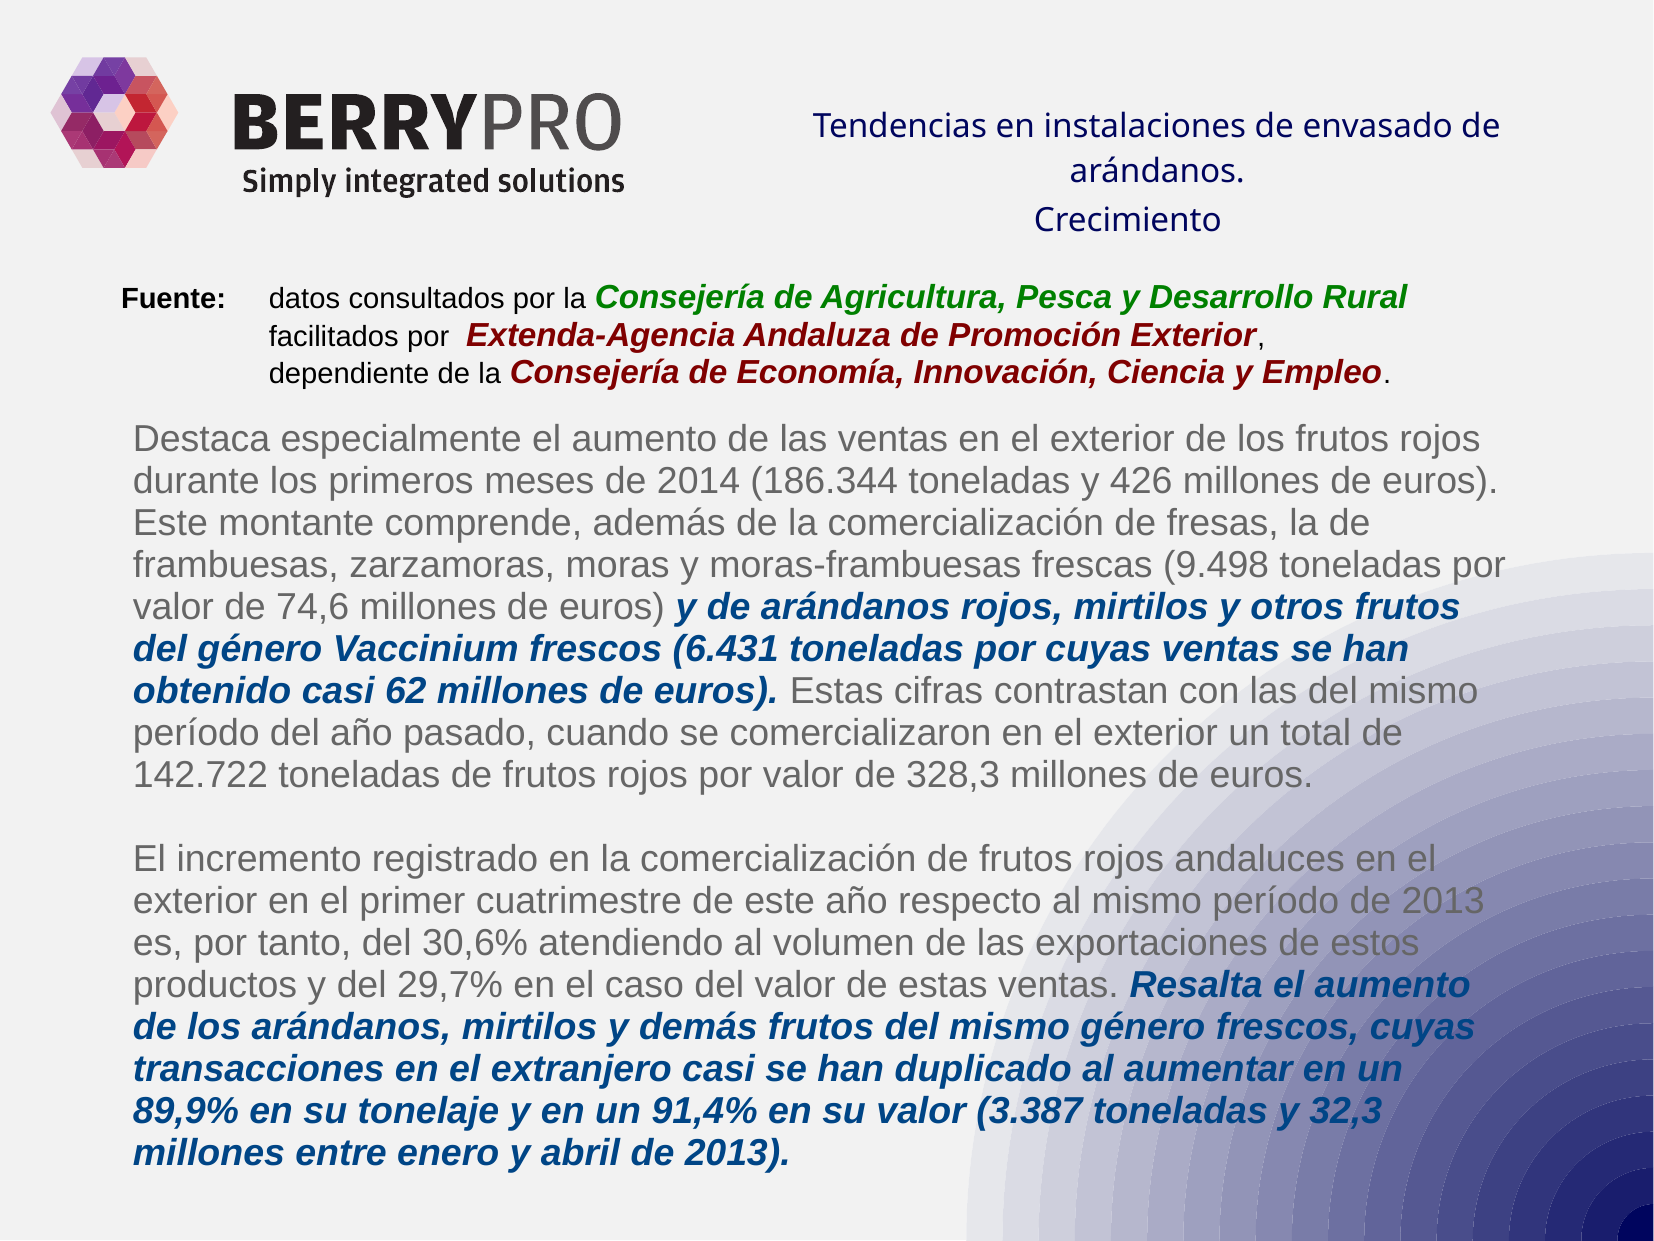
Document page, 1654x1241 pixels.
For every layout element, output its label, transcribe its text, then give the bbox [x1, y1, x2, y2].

text_box Crecimiento [944, 188, 1312, 260]
text_box Fuente: datos consultados por la Consejería de Agricultura, Pesca y Desarrollo Rural facilitados por Extenda-Agencia Andaluza de Promoción Exterior, dependiente de la Consejería de Economía, Innovación, Ciencia y Empleo. [106, 271, 1548, 398]
text_box Destaca especialmente el aumento de las ventas en el exterior de los frutos rojos durante los primeros meses de 2014 (186.344 toneladas y 426 millones de euros). Este montante comprende, además de la comercialización de fresas, la de frambuesas, zarzamoras, moras y moras-frambuesas frescas (9.498 toneladas por valor de 74,6 millones de euros) y de arándanos rojos, mirtilos y otros frutos del género Vaccinium frescos (6.431 toneladas por cuyas ventas se han obtenido casi 62 millones de euros). Estas cifras contrastan con las del mismo período del año pasado, cuando se comercializaron en el exterior un total de 142.722 toneladas de frutos rojos por valor de 328,3 millones de euros. El incremento registrado en la comercialización de frutos rojos andaluces en el exterior en el primer cuatrimestre de este año respecto al mismo período de 2013 es, por tanto, del 30,6% atendiendo al volumen de las exportaciones de estos productos y del 29,7% en el caso del valor de estas ventas. Resalta el aumento de los arándanos, mirtilos y demás frutos del mismo género frescos, cuyas transacciones en el extranjero casi se han duplicado al aumentar en un 89,9% en su tonelaje y en un 91,4% en su valor (3.387 toneladas y 32,3 millones entre enero y abril de 2013). [118, 410, 1524, 1182]
picture [35, 0, 638, 355]
text_box Tendencias en instalaciones de envasado de arándanos. [708, 94, 1607, 166]
